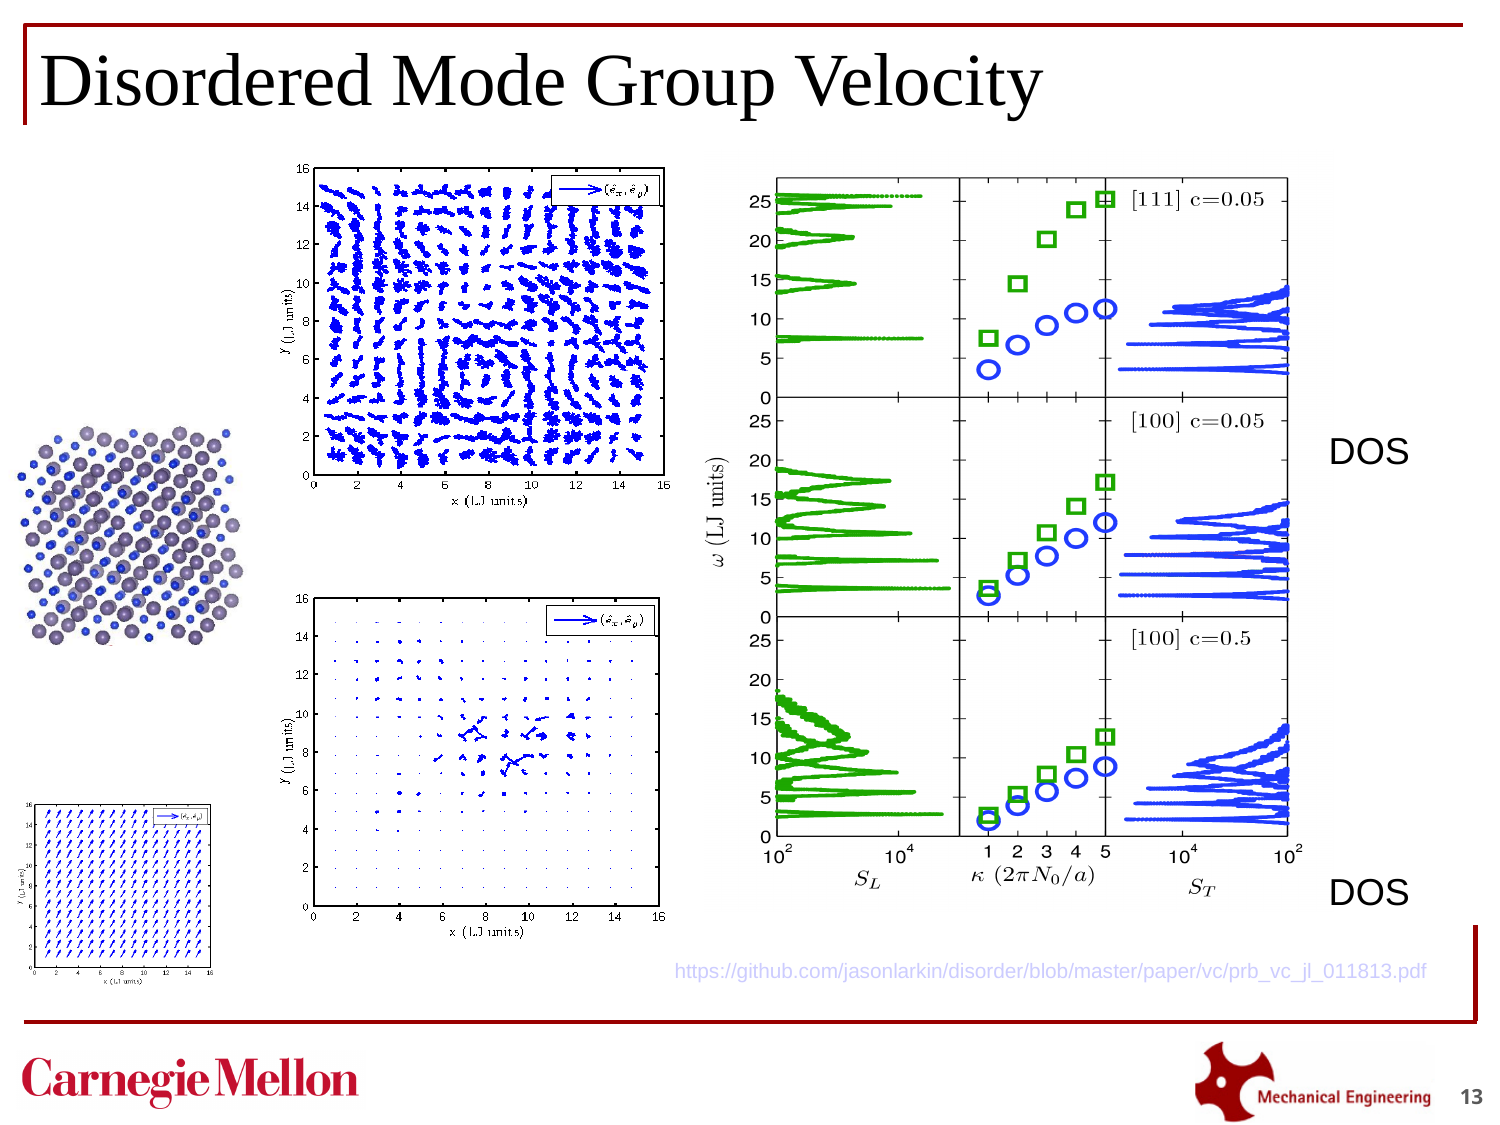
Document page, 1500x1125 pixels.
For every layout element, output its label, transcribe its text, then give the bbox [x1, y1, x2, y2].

picture [16, 1050, 366, 1110]
title Disordered Mode Group Velocity [24, 22, 1463, 128]
text_box DOS [1314, 860, 1465, 921]
picture [704, 149, 1472, 916]
picture [276, 576, 685, 951]
picture [276, 151, 682, 520]
text_box DOS [1314, 420, 1465, 480]
picture [7, 420, 248, 646]
picture [1192, 1034, 1438, 1125]
picture [15, 795, 223, 991]
text_box https://github.com/jasonlarkin/disorder/blob/master/paper/vc/prb_vc_jl_011813.pdf [659, 950, 1442, 991]
